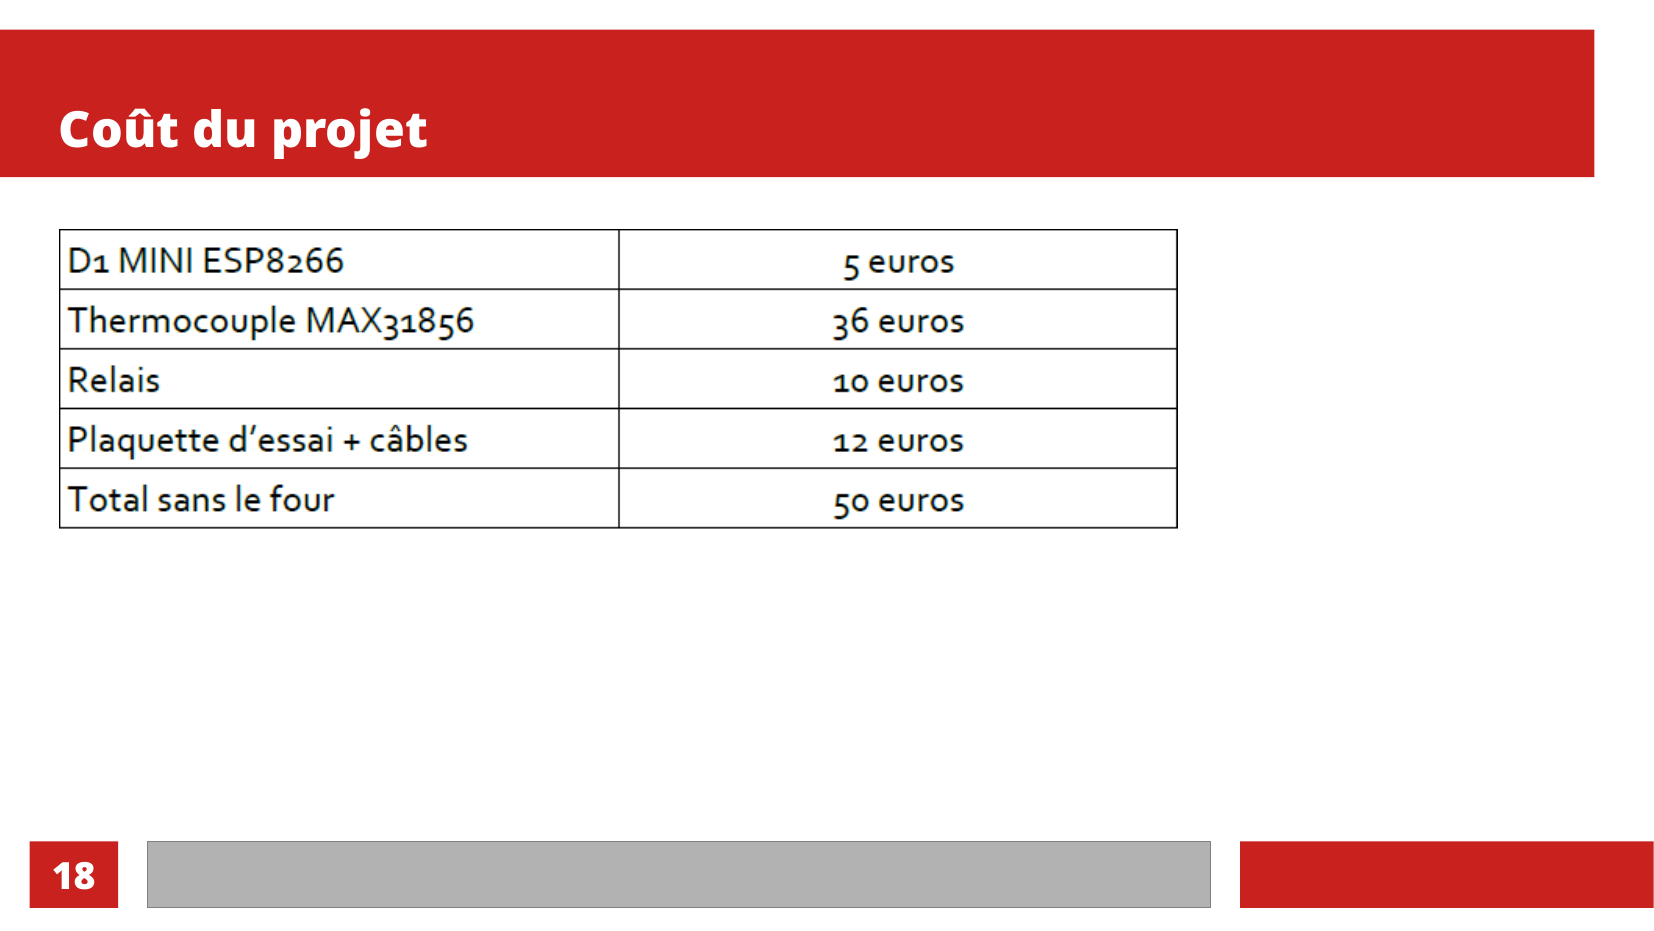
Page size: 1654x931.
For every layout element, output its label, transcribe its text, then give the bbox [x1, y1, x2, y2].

title Coût du projet [59, 44, 1595, 163]
picture [59, 229, 1178, 532]
